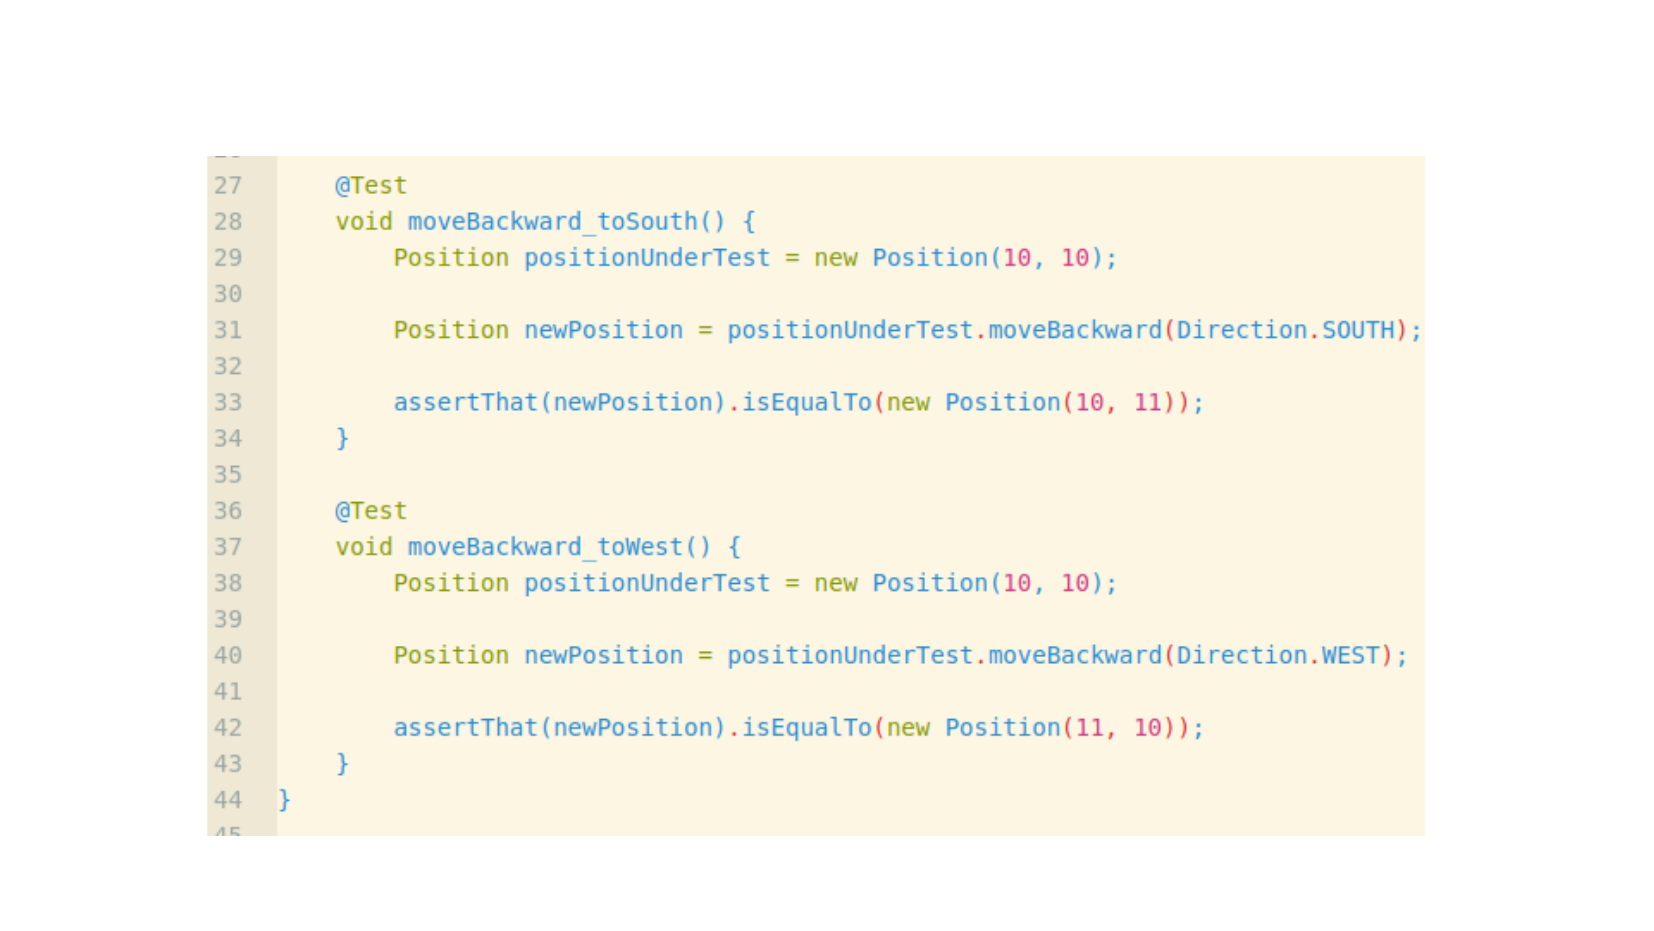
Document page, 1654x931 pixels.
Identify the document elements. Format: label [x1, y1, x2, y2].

picture [207, 156, 1426, 836]
